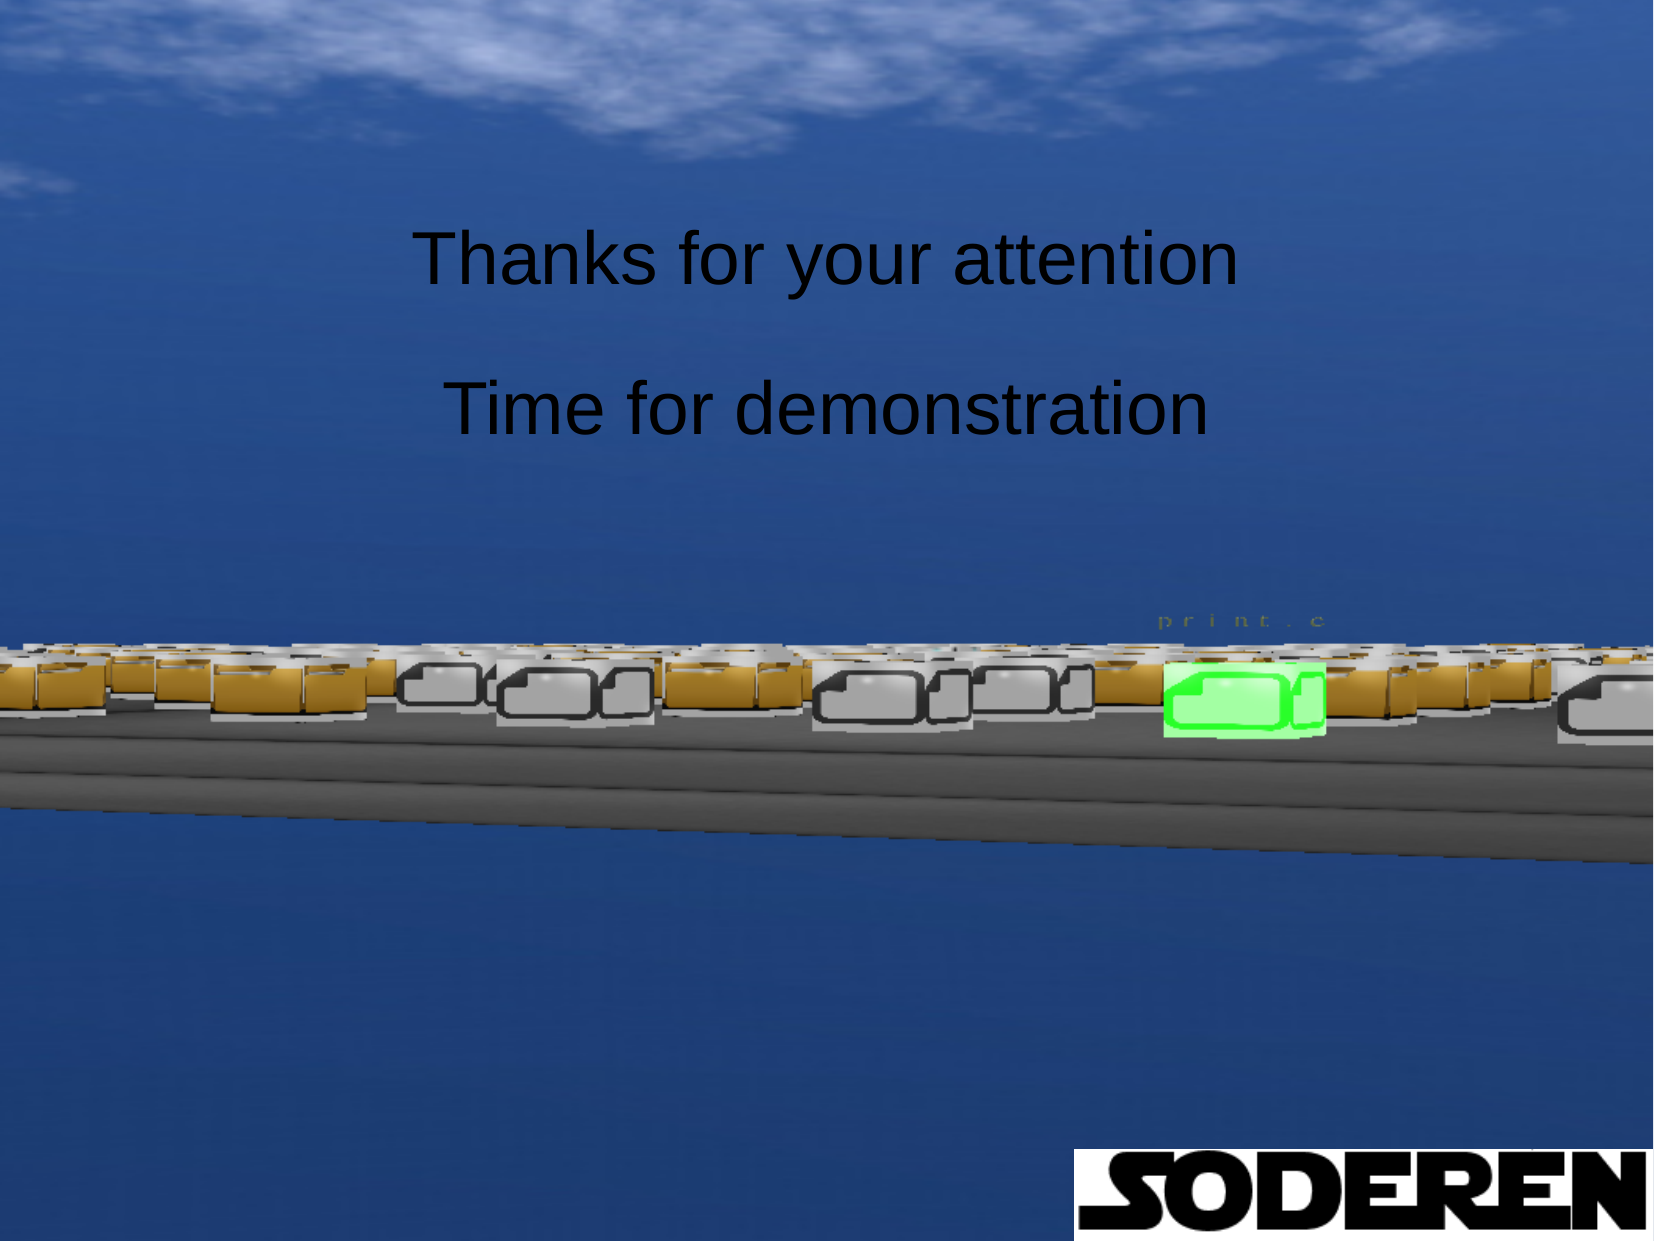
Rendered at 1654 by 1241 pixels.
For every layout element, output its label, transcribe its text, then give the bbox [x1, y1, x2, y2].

text_box Time for demonstration [427, 359, 1226, 459]
text_box Thanks for your attention [396, 209, 1257, 309]
picture [0, 0, 1654, 1241]
